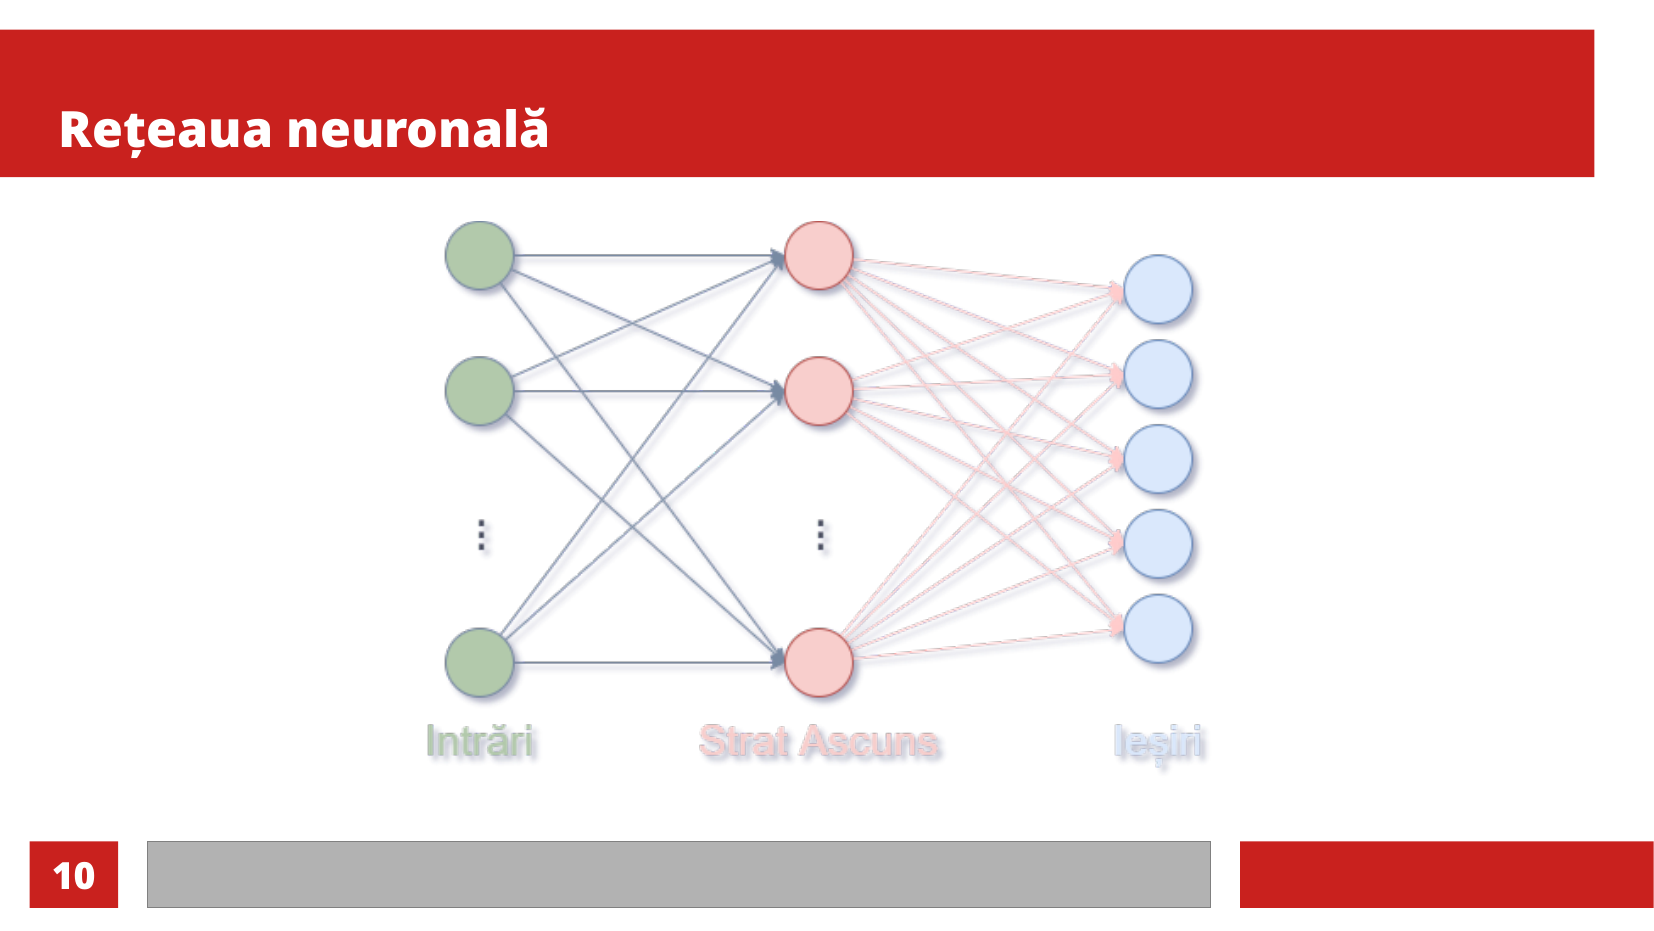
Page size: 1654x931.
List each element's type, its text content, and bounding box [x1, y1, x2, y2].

picture [425, 221, 1229, 798]
title Rețeaua neuronală [59, 44, 1595, 163]
